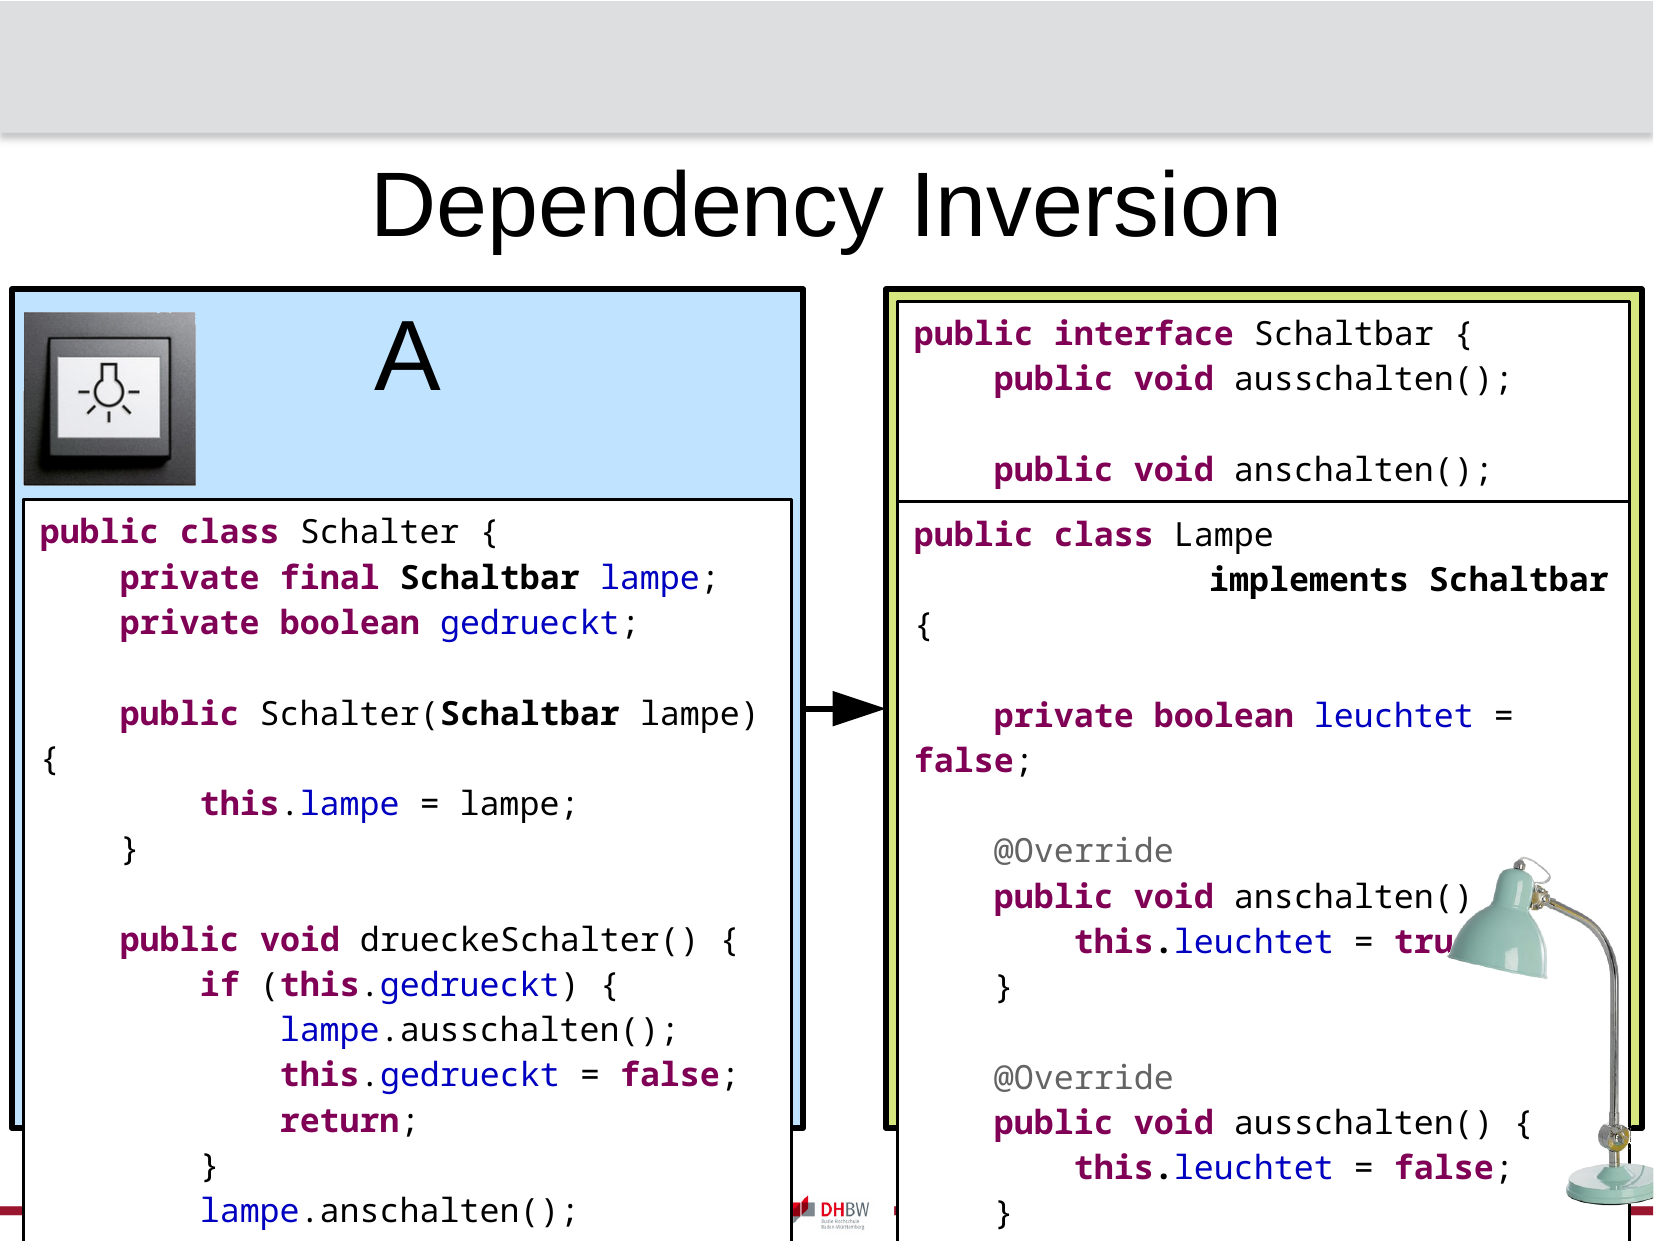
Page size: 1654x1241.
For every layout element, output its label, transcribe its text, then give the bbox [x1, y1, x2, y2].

text_box public interface Schaltbar { public void ausschalten(); public void anschalten(); } [897, 301, 1630, 491]
picture [793, 710, 896, 1237]
text_box public class Schalter { private final Schaltbar lampe; private boolean gedrueckt; public Schalter(Schaltbar lampe) { this.lampe = lampe; } public void drueckeSchalter() { if (this.gedrueckt) { lampe.ausschalten(); this.gedrueckt = false; return; } lampe.anschalten(); this.gedrueckt = true; } } [23, 499, 792, 1116]
picture [23, 312, 196, 486]
text_box public class Lampe implements Schaltbar { private boolean leuchtet = false; @Override public void anschalten() { this.leuchtet = true; } @Override public void ausschalten() { this.leuchtet = false; } } [897, 501, 1630, 1114]
picture [0, 1, 1654, 1237]
text_box B [885, 289, 1642, 1128]
text_box A [11, 289, 804, 1128]
title Dependency Inversion [82, 147, 1571, 257]
